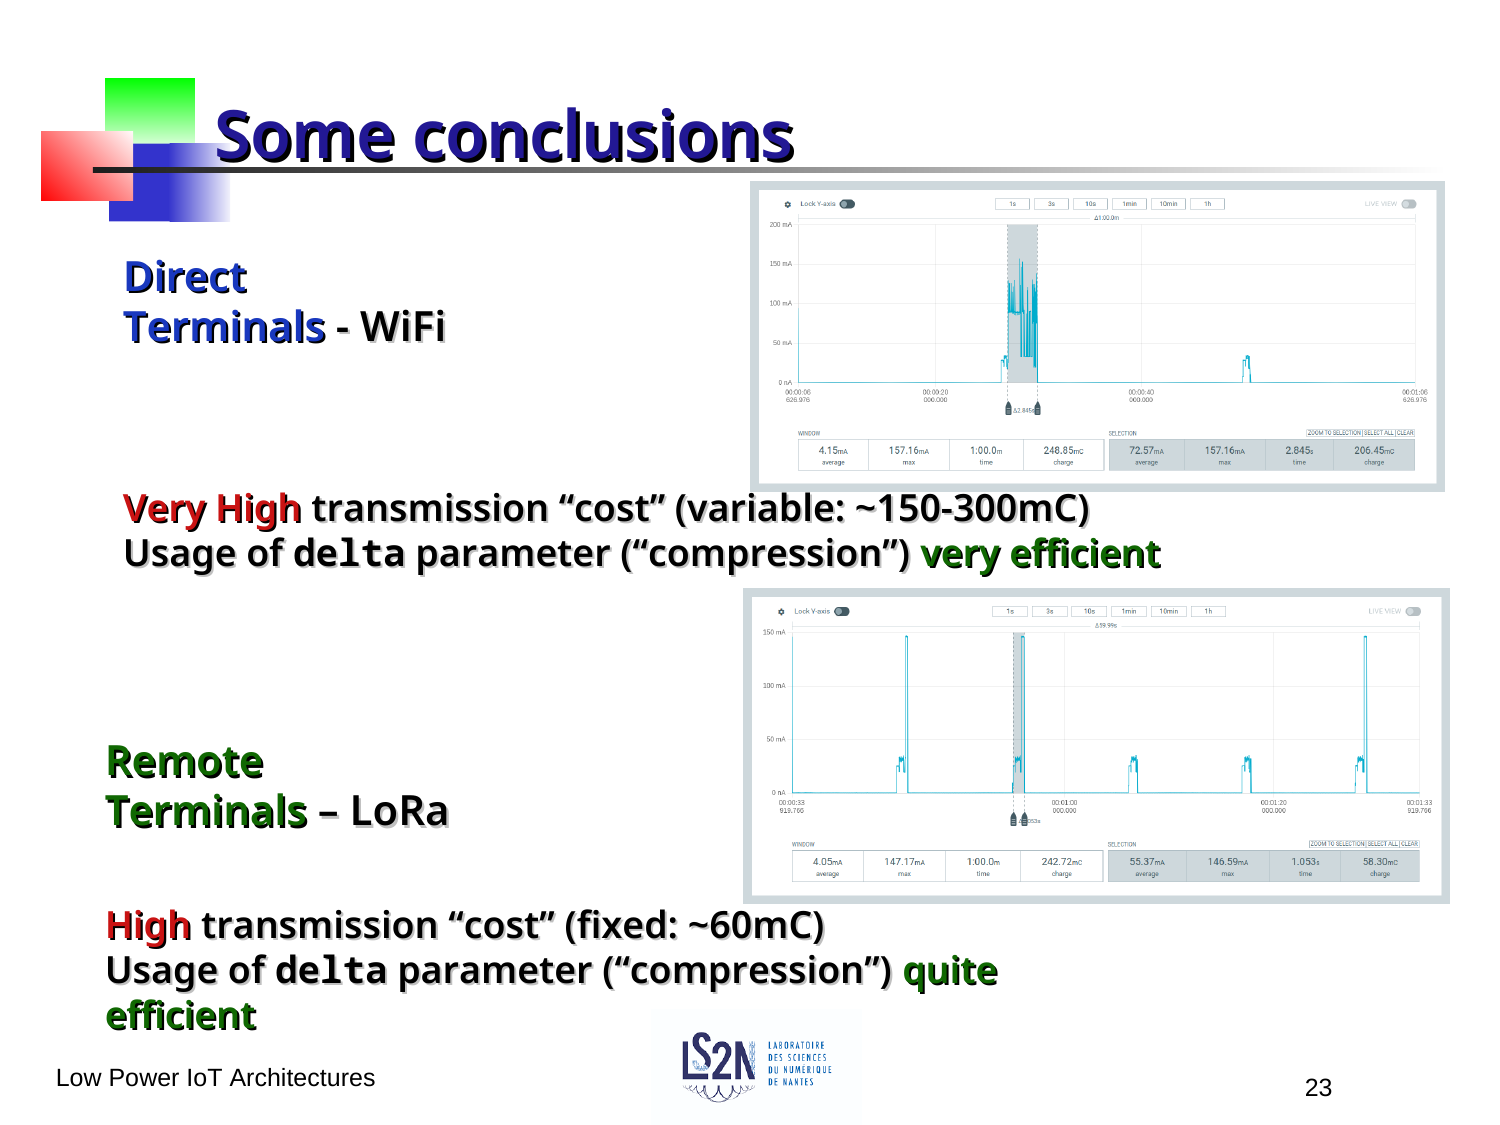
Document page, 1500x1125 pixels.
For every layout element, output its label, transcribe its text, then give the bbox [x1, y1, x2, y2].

title Some conclusions [199, 84, 1424, 180]
text_box Direct Terminals - WiFi [108, 242, 469, 357]
picture [651, 1009, 862, 1125]
picture [743, 588, 1450, 904]
text_box Remote Terminals – LoRa [90, 726, 481, 842]
picture [750, 181, 1445, 492]
text_box Very High transmission “cost” (variable: ~150-300mC) Usage of delta parameter (“compression”) very efficient [108, 476, 1201, 582]
text_box High transmission “cost” (fixed: ~60mC) Usage of delta parameter (“compression”) quite efficient [90, 893, 1171, 999]
